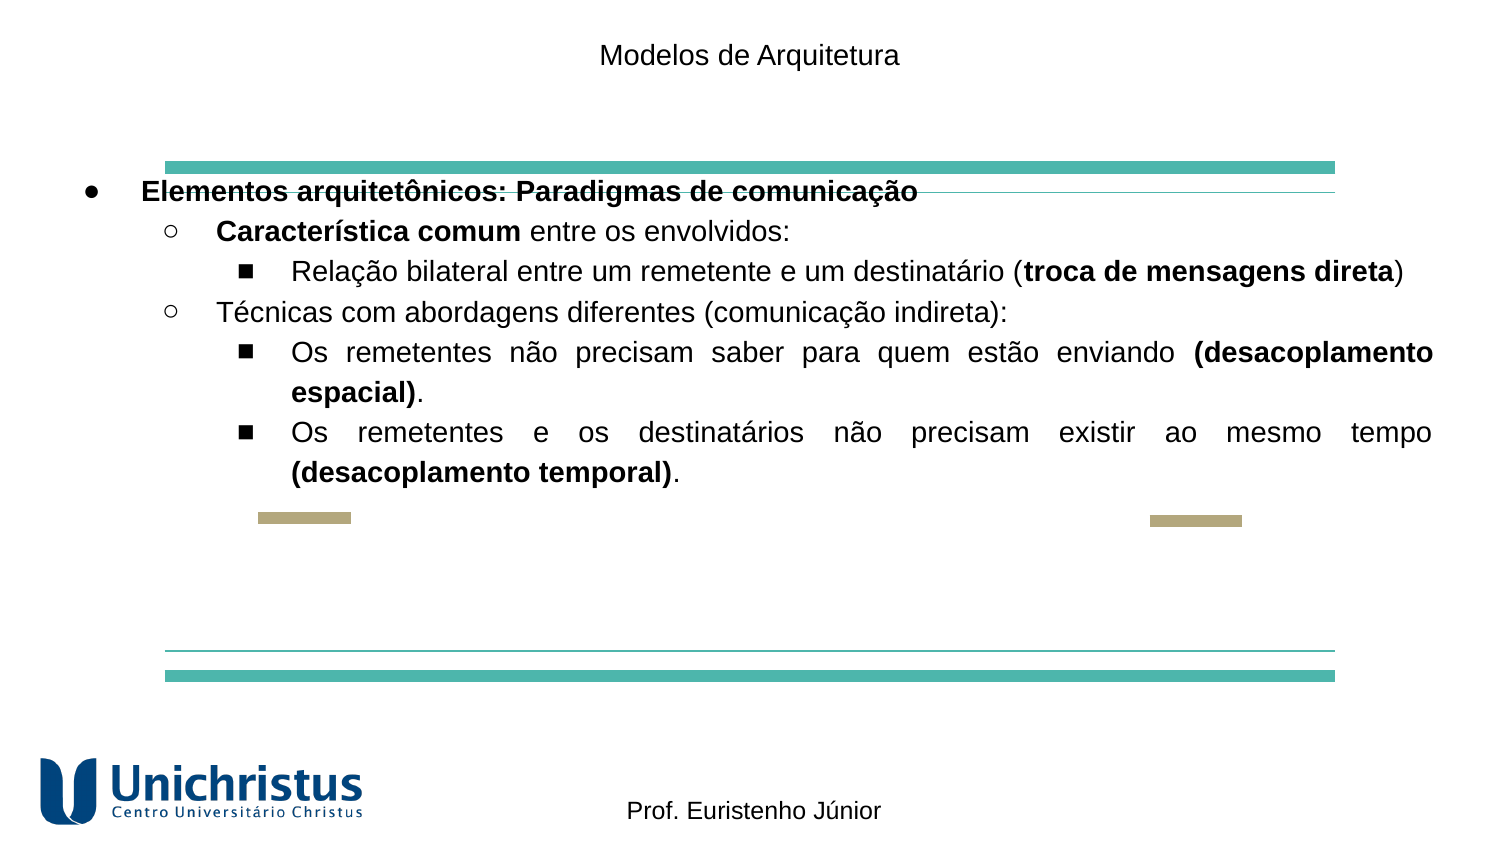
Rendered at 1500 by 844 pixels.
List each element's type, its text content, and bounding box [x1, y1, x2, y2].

list Elementos arquitetônicos: Paradigmas de comunicação Característica comum entre os envolvidos: Relação bilateral entre um remetente e um destinatário (troca de mensagens direta) Técnicas com abordagens diferentes (comunicação indireta): Os remetentes não precisam saber para quem estão enviando (desacoplamento espacial). Os remetentes e os destinatários não precisam existir ao mesmo tempo (desacoplamento temporal). [51, 152, 1449, 750]
picture [35, 754, 367, 827]
title Modelos de Arquitetura [51, 20, 1449, 137]
